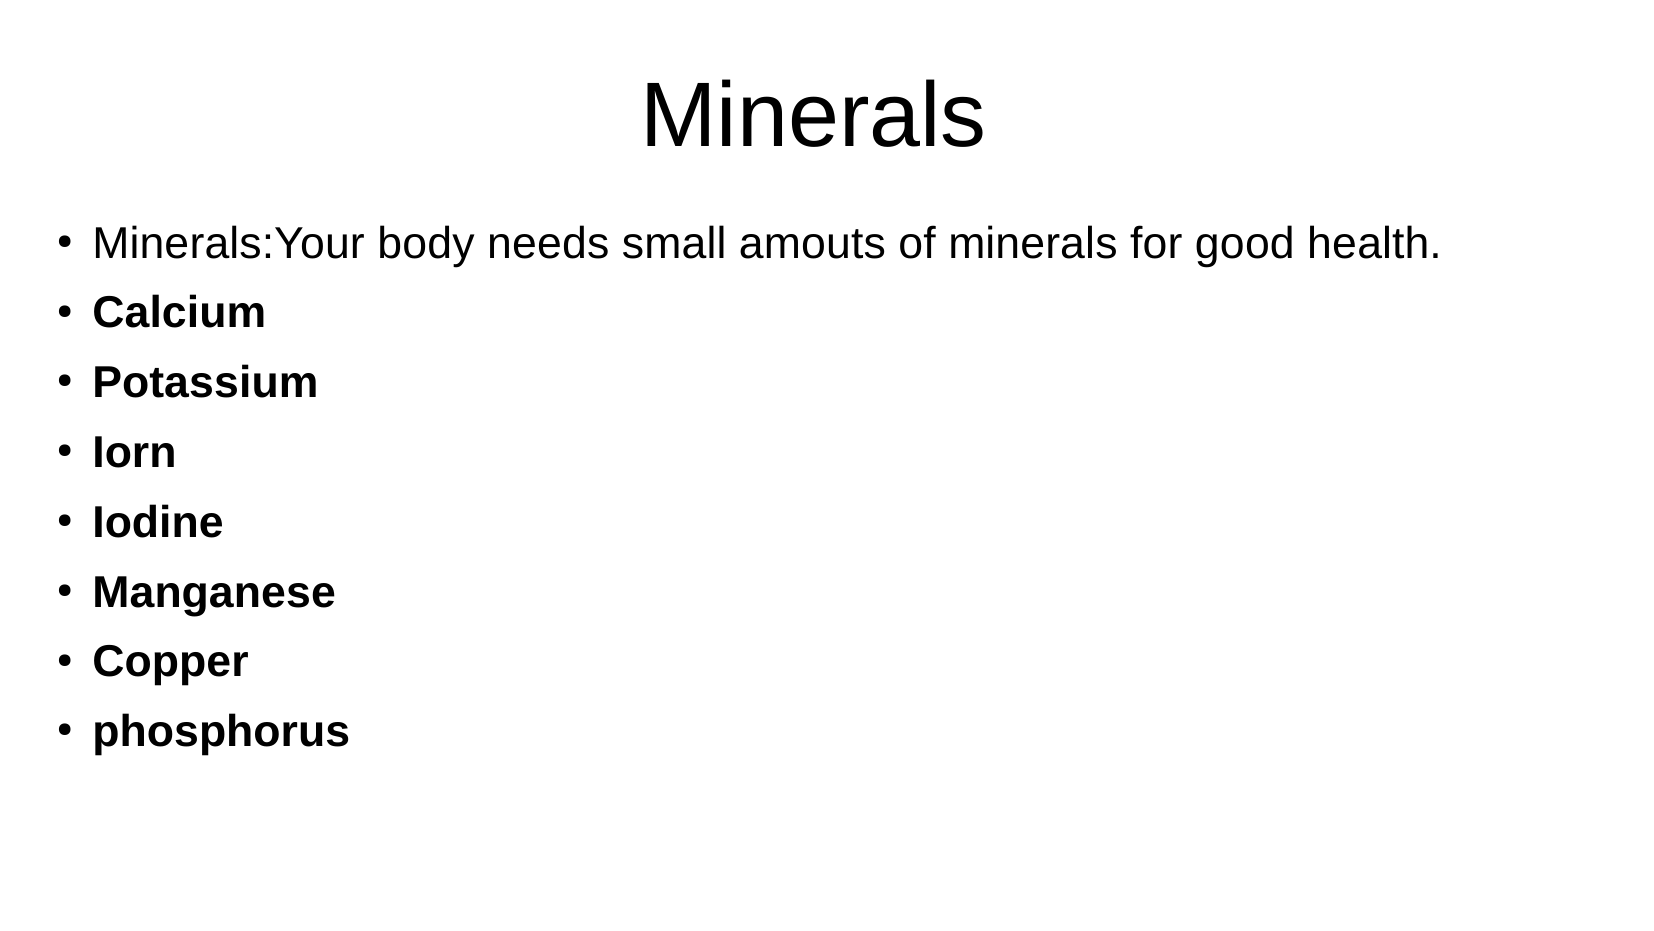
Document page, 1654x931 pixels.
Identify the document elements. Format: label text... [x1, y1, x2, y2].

title Minerals [82, 37, 1571, 193]
list Minerals:Your body needs small amouts of minerals for good health. Calcium Potassium Iorn Iodine Manganese Copper phosphorus [45, 217, 1534, 758]
